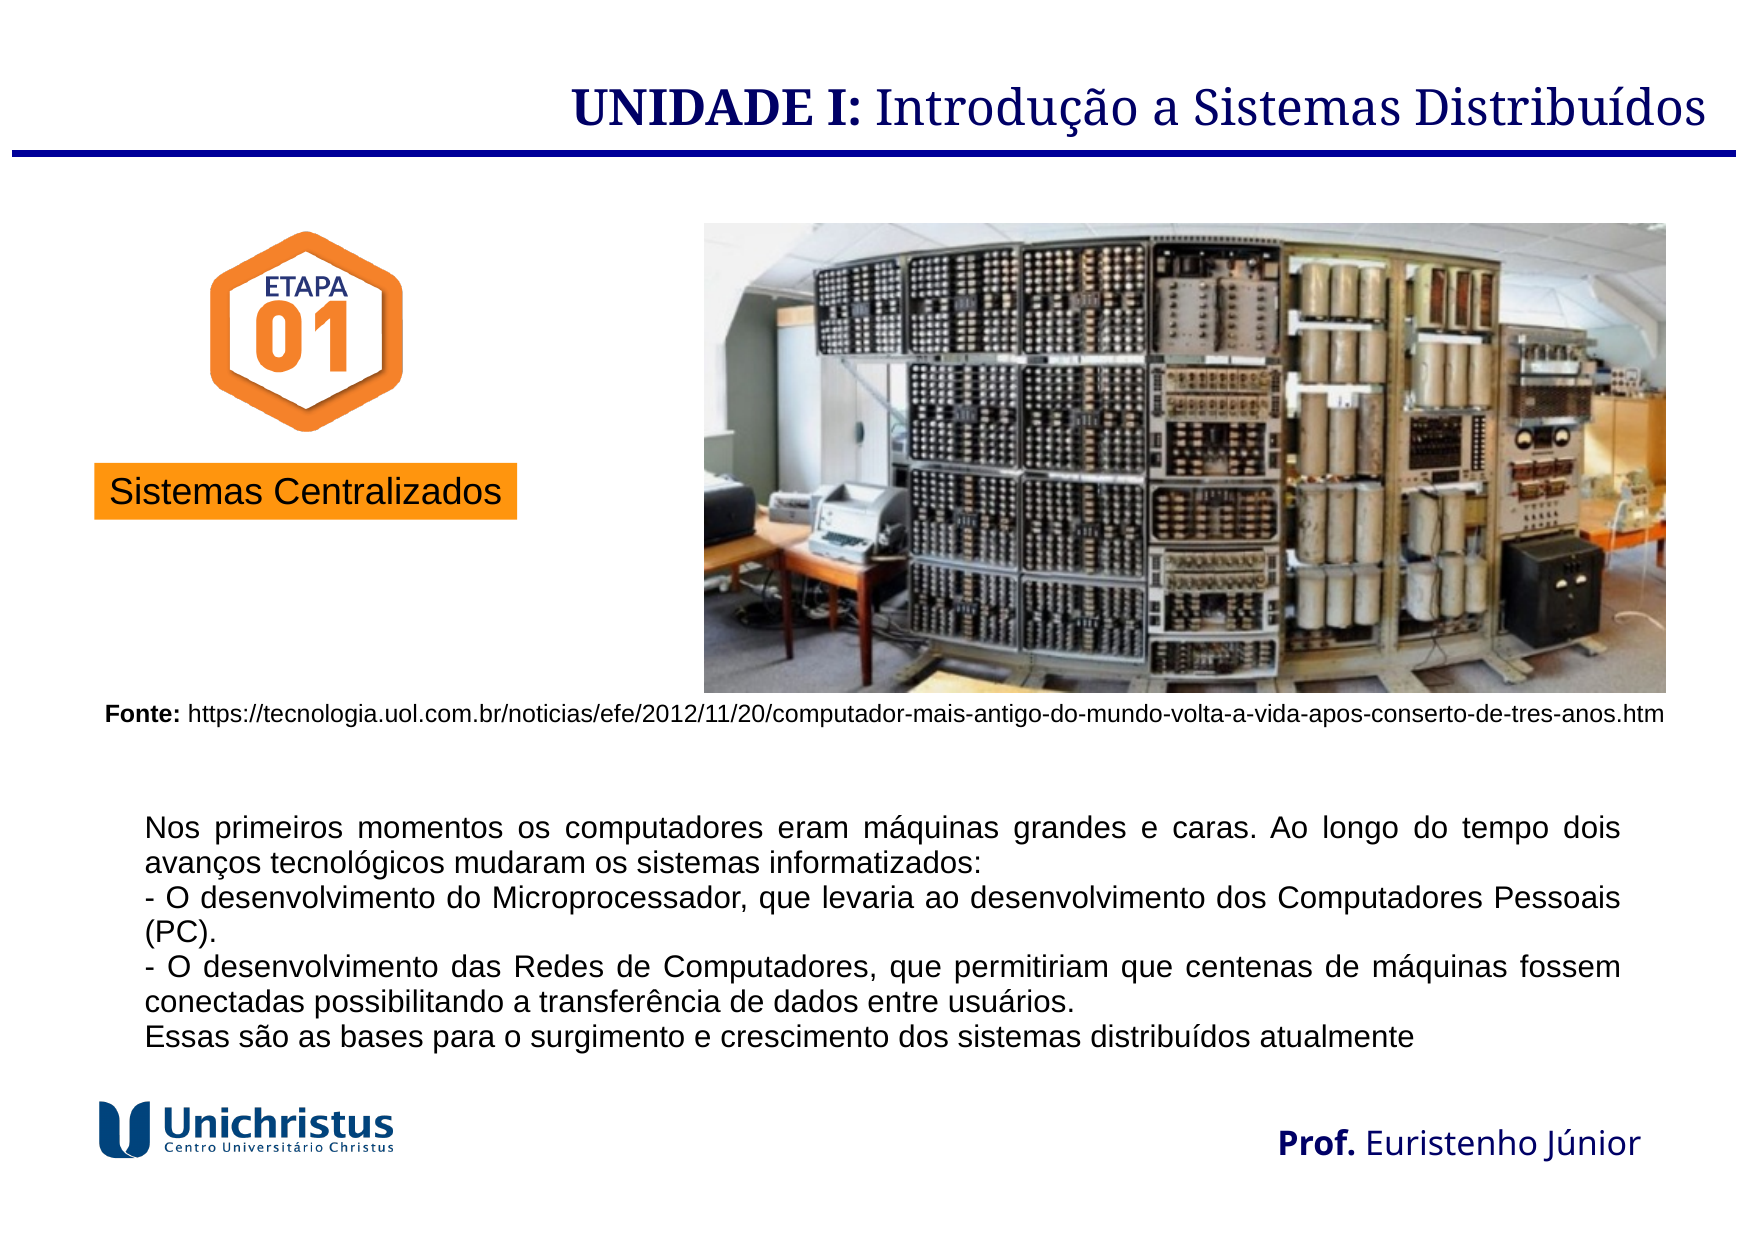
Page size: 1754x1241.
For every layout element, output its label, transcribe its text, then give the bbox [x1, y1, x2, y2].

text_box UNIDADE I: Introdução a Sistemas Distribuídos [556, 64, 1708, 150]
text_box UNIDADE I: Introdução a Sistemas Distribuídos [556, 157, 1708, 161]
text_box Prof. Euristenho Júnior [1262, 1111, 1695, 1167]
picture [94, 1098, 398, 1160]
text_box Fonte: https://tecnologia.uol.com.br/noticias/efe/2012/11/20/computador-mais-antigo-do-mundo-volta-a-vida-apos-conserto-de-tres-anos.htm [90, 692, 1754, 792]
picture [200, 224, 414, 438]
text_box Sistemas Centralizados [94, 462, 518, 520]
picture [704, 223, 1666, 692]
text_box Nos primeiros momentos os computadores eram máquinas grandes e caras. Ao longo do tempo dois avanços tecnológicos mudaram os sistemas informatizados: - O desenvolvimento do Microprocessador, que levaria ao desenvolvimento dos Computadores Pessoais (PC). - O desenvolvimento das Redes de Computadores, que permitiriam que centenas de máquinas fossem conectadas possibilitando a transferência de dados entre usuários. Essas são as bases para o surgimento e crescimento dos sistemas distribuídos atualmente [129, 803, 1639, 1075]
